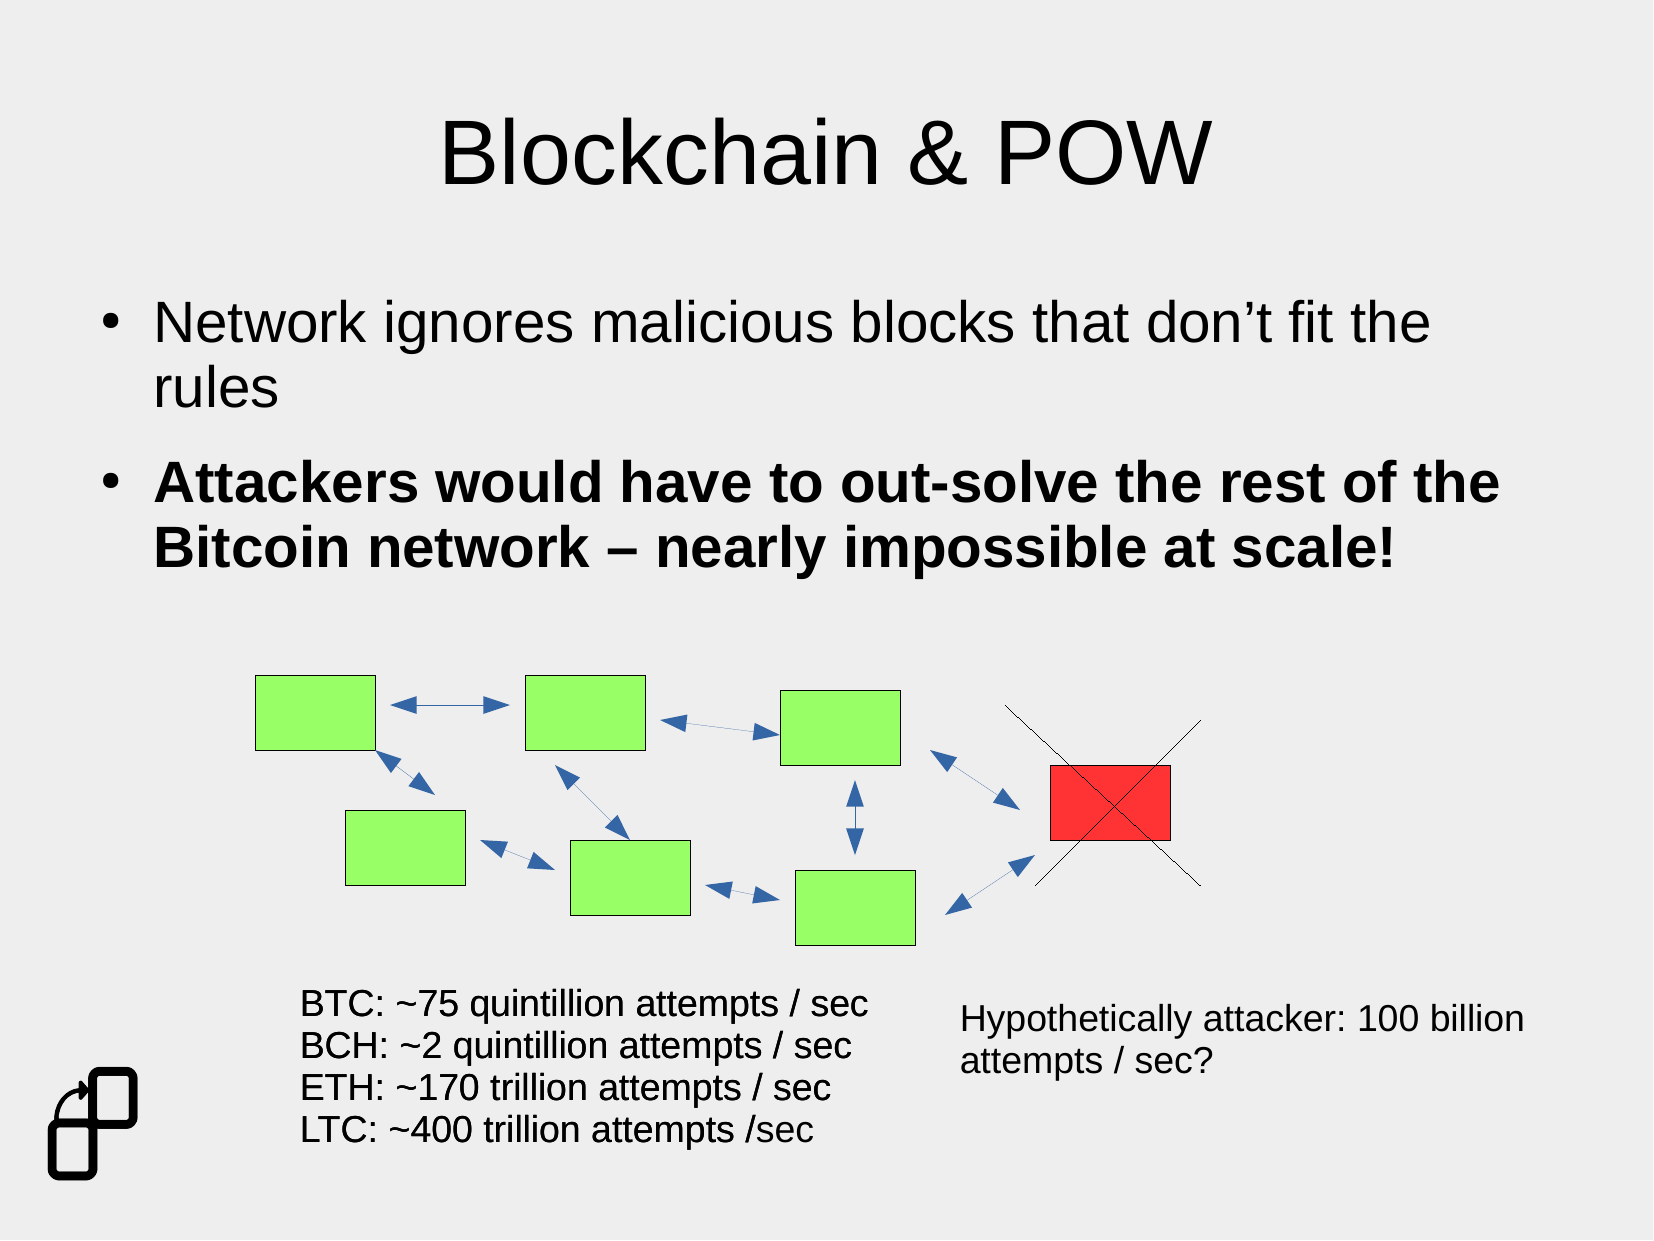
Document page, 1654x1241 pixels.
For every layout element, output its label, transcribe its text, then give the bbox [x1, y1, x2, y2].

text_box [570, 840, 691, 916]
text_box [525, 675, 646, 751]
text_box [345, 810, 466, 886]
text_box [795, 870, 916, 946]
text_box BTC: ~75 quintillion attempts / sec BCH: ~2 quintillion attempts / sec ETH: ~170 trillion attempts / sec LTC: ~400 trillion attempts / [285, 975, 946, 1158]
picture [30, 1062, 153, 1186]
list Network ignores malicious blocks that don’t fit the rules Attackers would have to out-solve the rest of the Bitcoin network – nearly impossible at scale! [82, 290, 1571, 1010]
text_box [1050, 765, 1171, 841]
text_box Hypothetically attacker: 100 billion attempts / sec? [945, 990, 1606, 1089]
text_box [255, 675, 376, 751]
text_box [780, 690, 901, 766]
title Blockchain & POW [82, 49, 1571, 257]
